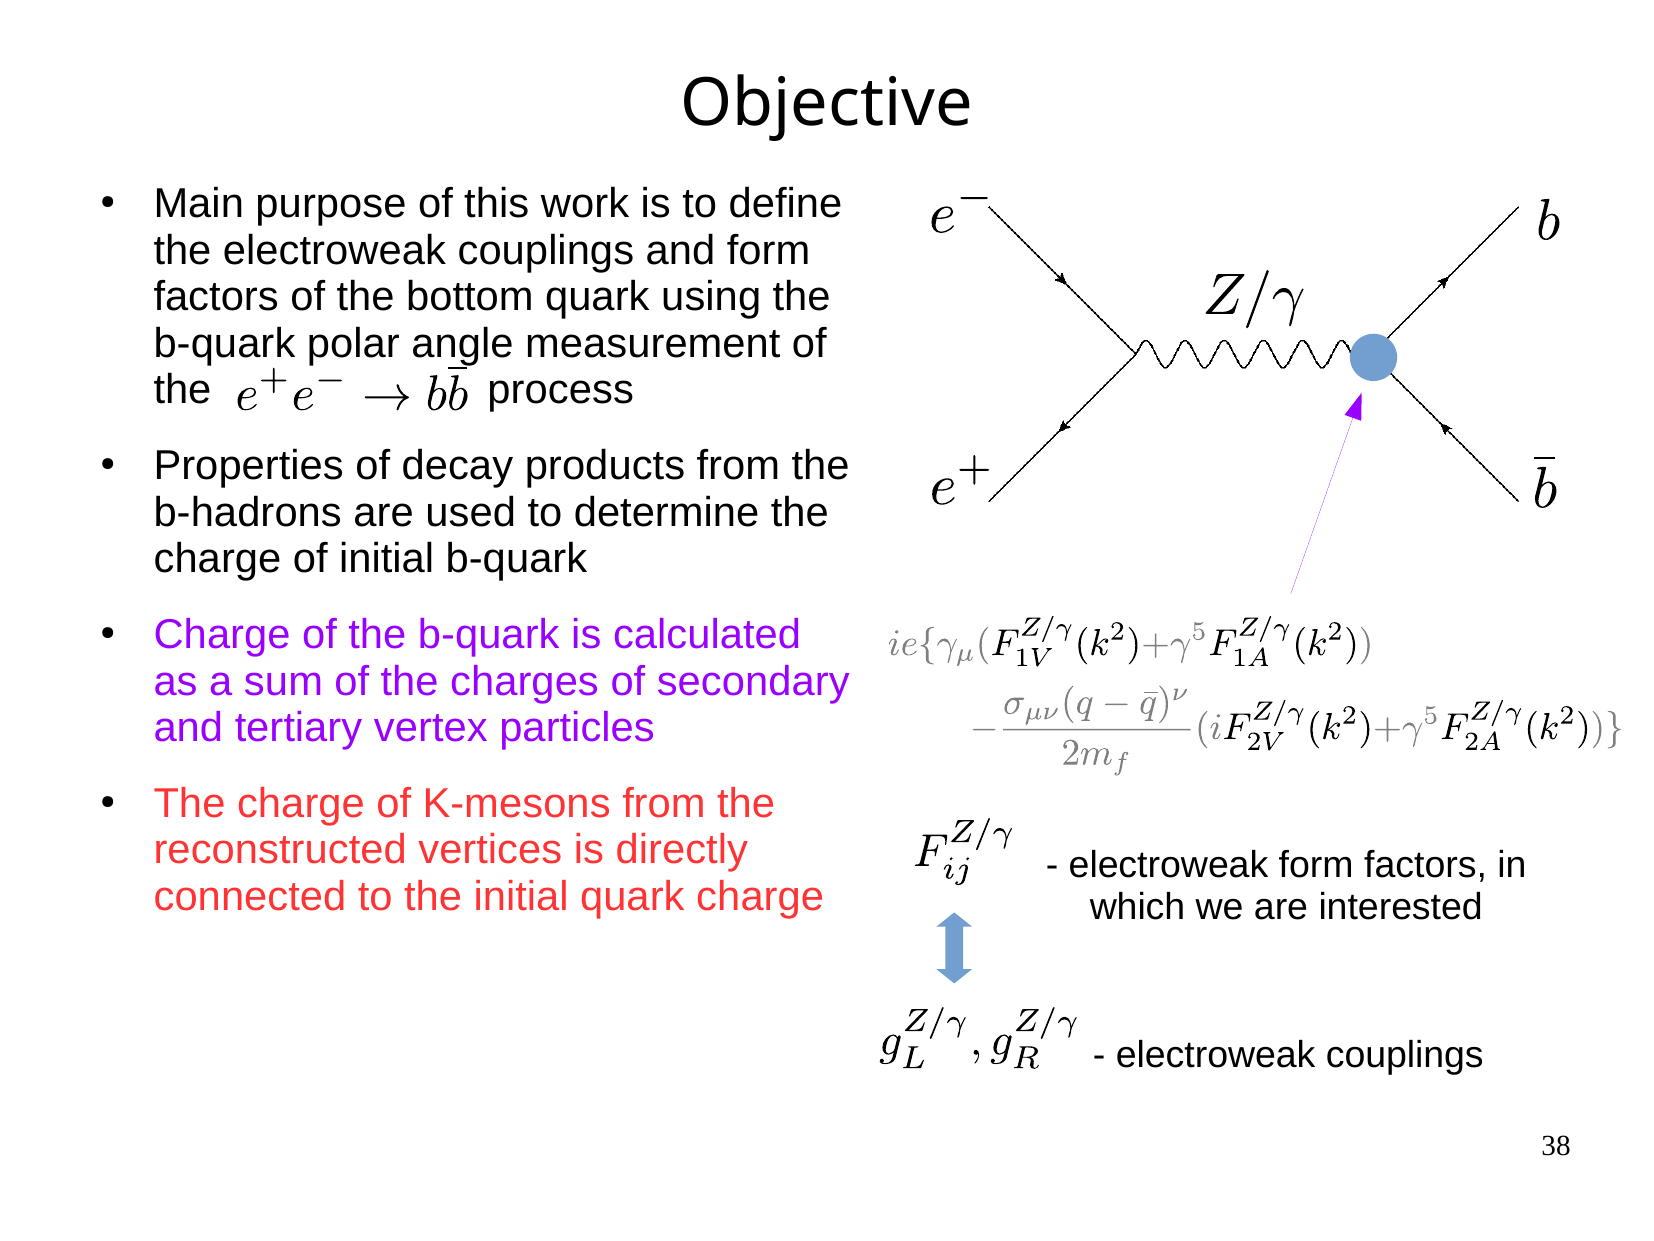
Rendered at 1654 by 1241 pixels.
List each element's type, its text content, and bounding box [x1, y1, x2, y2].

text_box [929, 454, 987, 505]
text_box - electroweak form factors, in which we are interested [1030, 835, 1551, 954]
picture [987, 205, 1522, 505]
title Objective [82, 49, 1571, 151]
text_box [887, 615, 1374, 667]
text_box [928, 183, 993, 233]
text_box [1535, 198, 1561, 241]
text_box [936, 912, 972, 984]
text_box [969, 685, 1624, 776]
text_box [912, 818, 1014, 886]
text_box [1349, 333, 1398, 382]
text_box [1530, 457, 1560, 508]
text_box - electroweak couplings [1078, 1026, 1598, 1145]
list Main purpose of this work is to define the electroweak couplings and form factors of the bottom quark using the b-quark polar angle measurement of the process Properties of decay products from the b-hadrons are used to determine the charge of initial b-quark Charge of the b-quark is calculated as a sum of the charges of secondary and tertiary vertex particles The charge of K-mesons from the reconstructed vertices is directly connected to the initial quark charge [82, 180, 856, 1171]
text_box [879, 1006, 1079, 1069]
text_box [235, 367, 470, 411]
